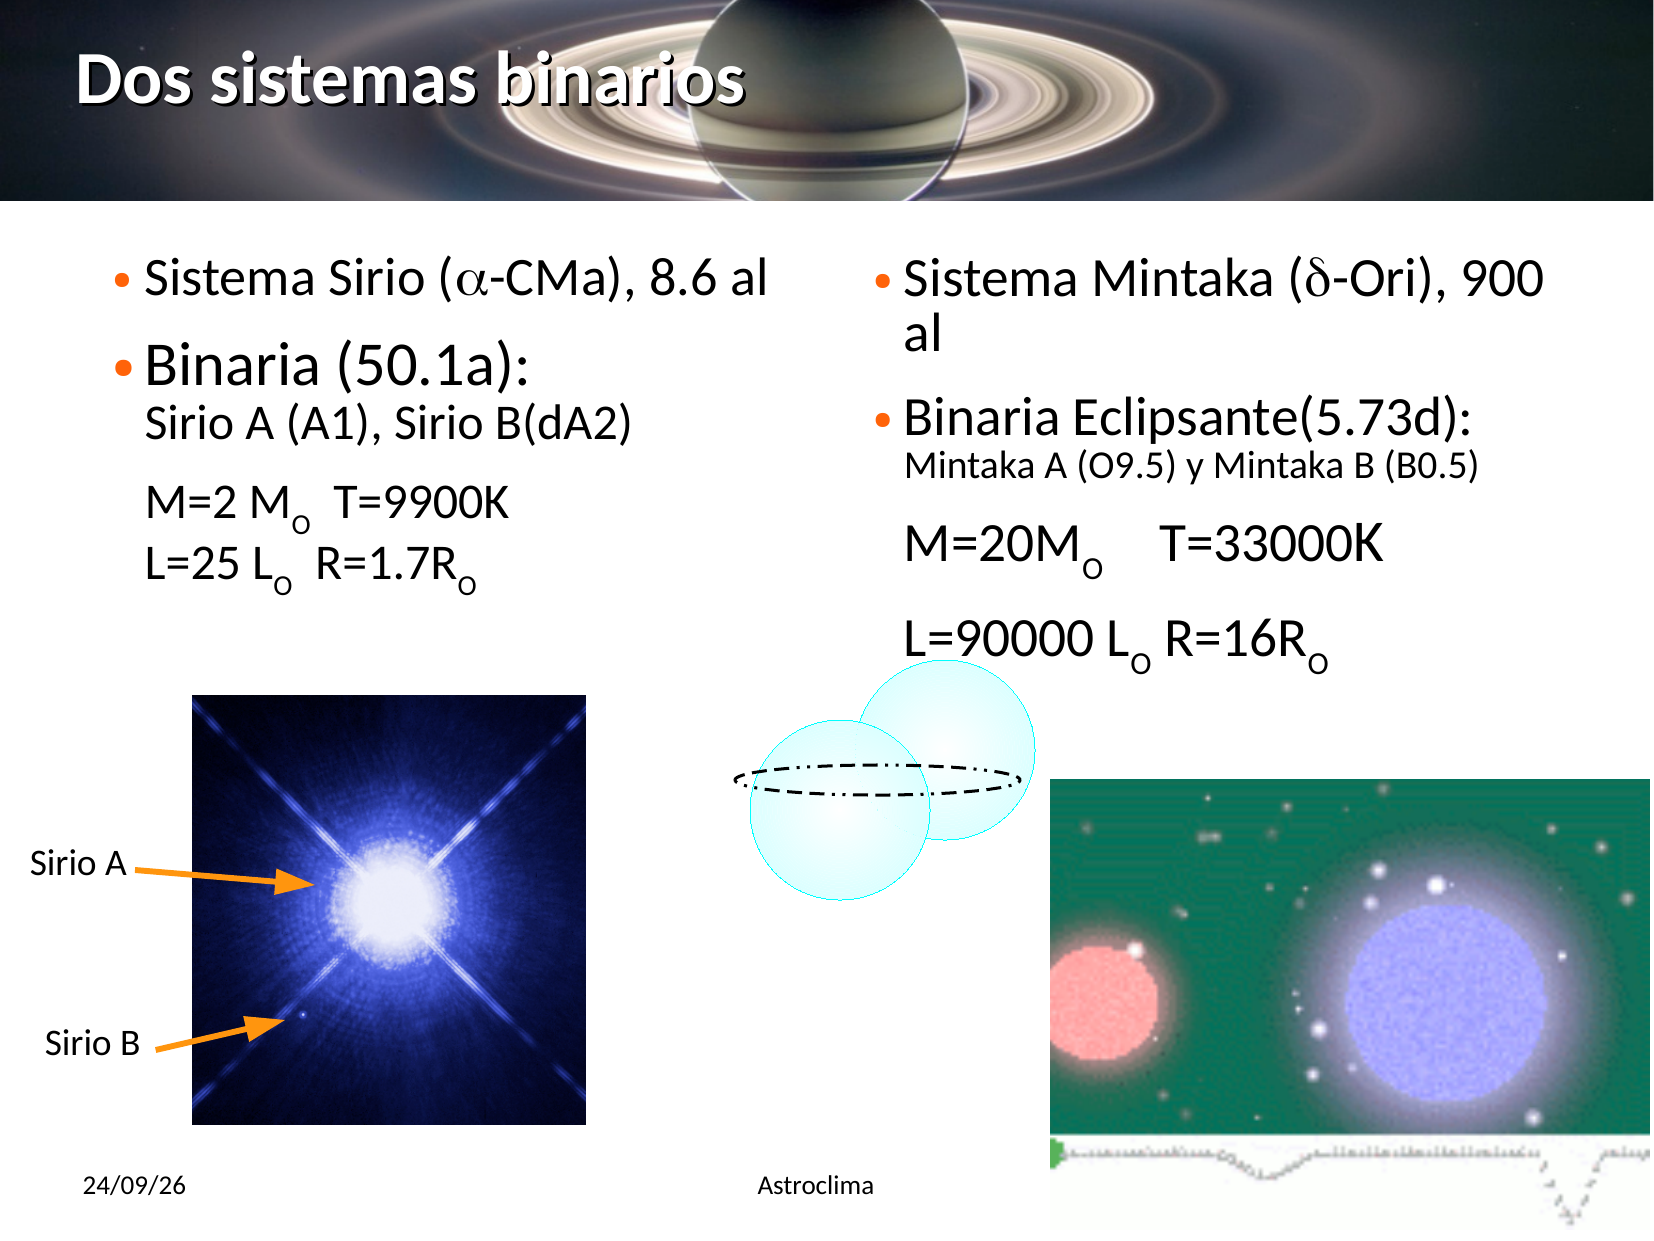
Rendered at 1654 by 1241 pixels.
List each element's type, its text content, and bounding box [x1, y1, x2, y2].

list Sistema Sirio (a-CMa), 8.6 al Binaria (50.1a): Sirio A (A1), Sirio B(dA2) M=2 MO T=9900K L=25 LO R=1.7RO [82, 255, 809, 685]
text_box Sirio B [30, 1019, 156, 1081]
picture [192, 695, 586, 1126]
text_box Sirio A [15, 839, 142, 901]
title Dos sistemas binarios [75, 19, 1564, 151]
list Sistema Mintaka (d-Ori), 900 al Binaria Eclipsante(5.73d): Mintaka A (O9.5) y Mintaka B (B0.5) M=20MO T=33000K L=90000 LO R=16RO [845, 255, 1572, 685]
text_box [750, 660, 1036, 901]
picture [1050, 779, 1650, 1231]
picture [0, 0, 1654, 201]
